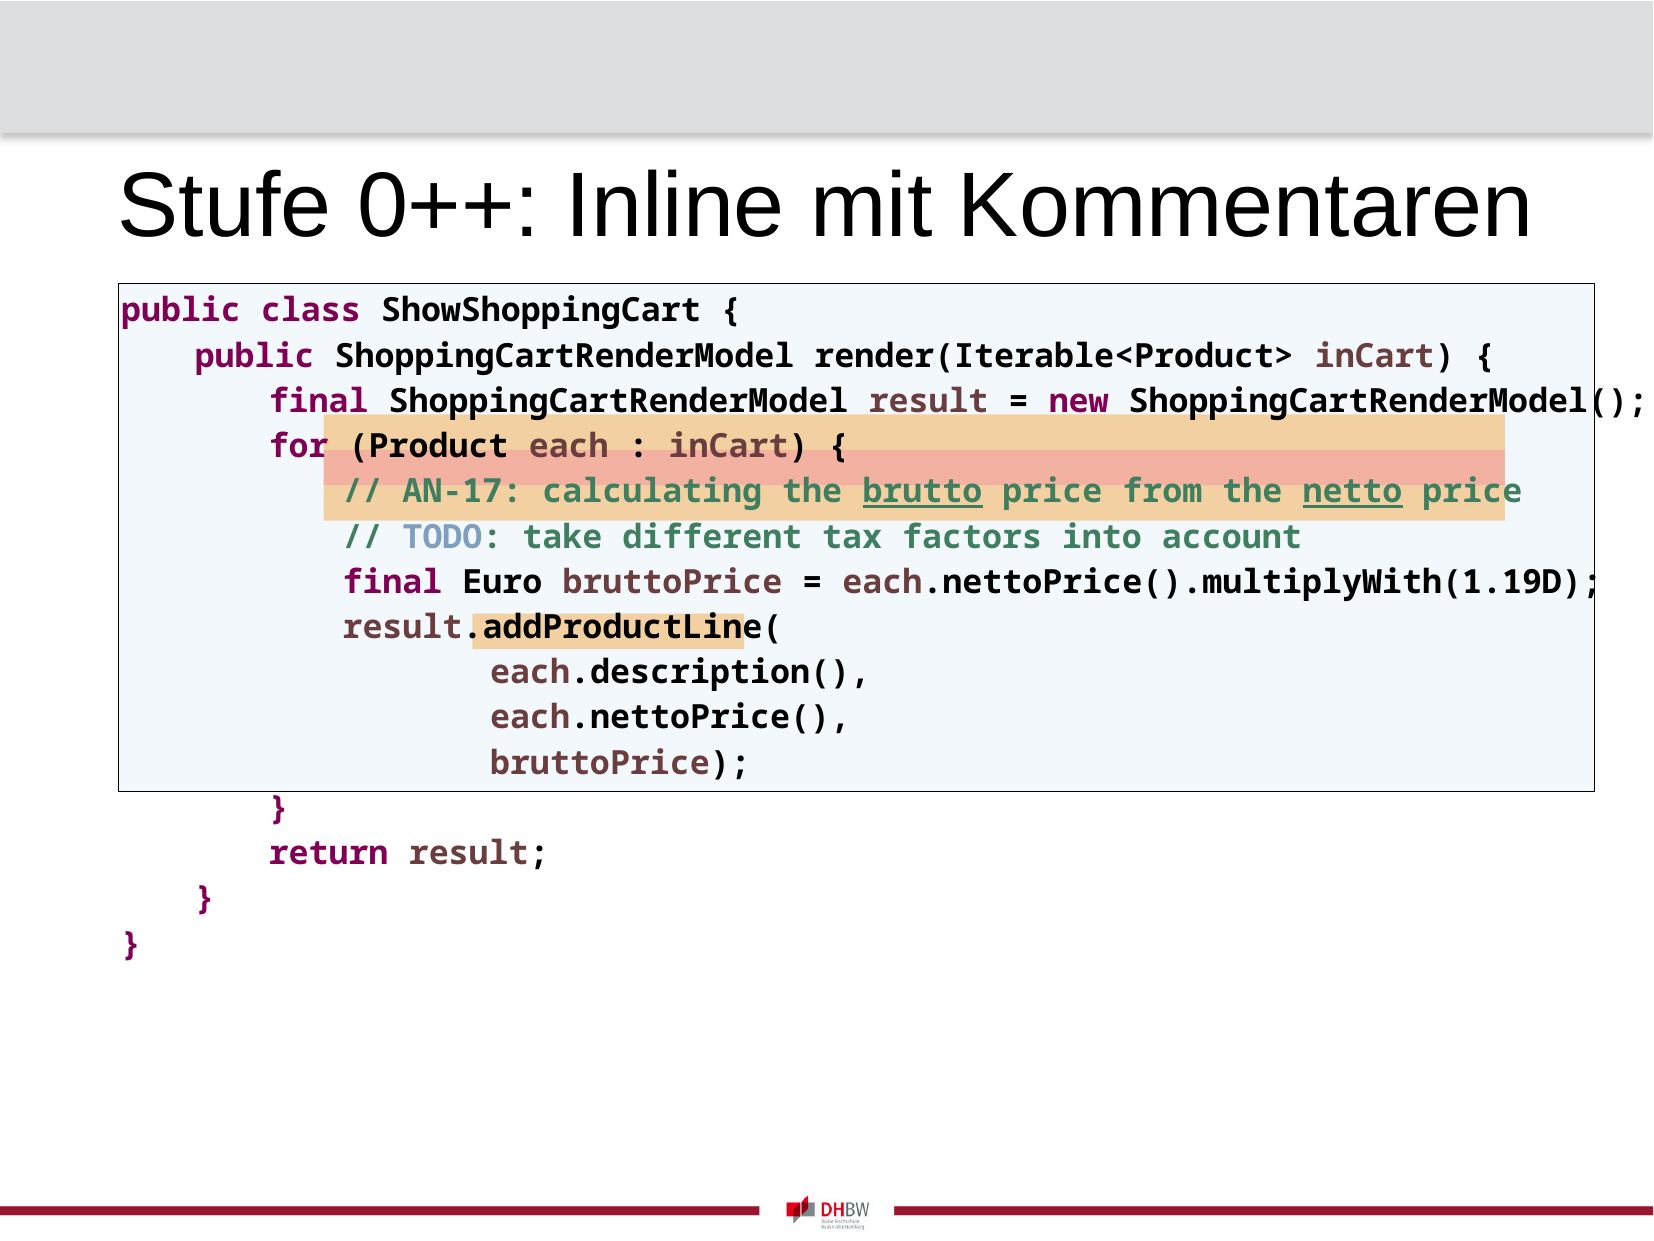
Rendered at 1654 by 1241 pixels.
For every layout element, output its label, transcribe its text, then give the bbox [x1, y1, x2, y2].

picture [0, 1, 1654, 1237]
title Stufe 0++: Inline mit Kommentaren [82, 147, 1571, 257]
text_box public class ShowShoppingCart { public ShoppingCartRenderModel render(Iterable<Product> inCart) { final ShoppingCartRenderModel result = new ShoppingCartRenderModel(); for (Product each : inCart) { // AN-17: calculating the brutto price from the netto price // TODO: take different tax factors into account final Euro bruttoPrice = each.nettoPrice().multiplyWith(1.19D); result.addProductLine( each.description(), each.nettoPrice(), bruttoPrice); } return result; } } [118, 283, 1595, 792]
